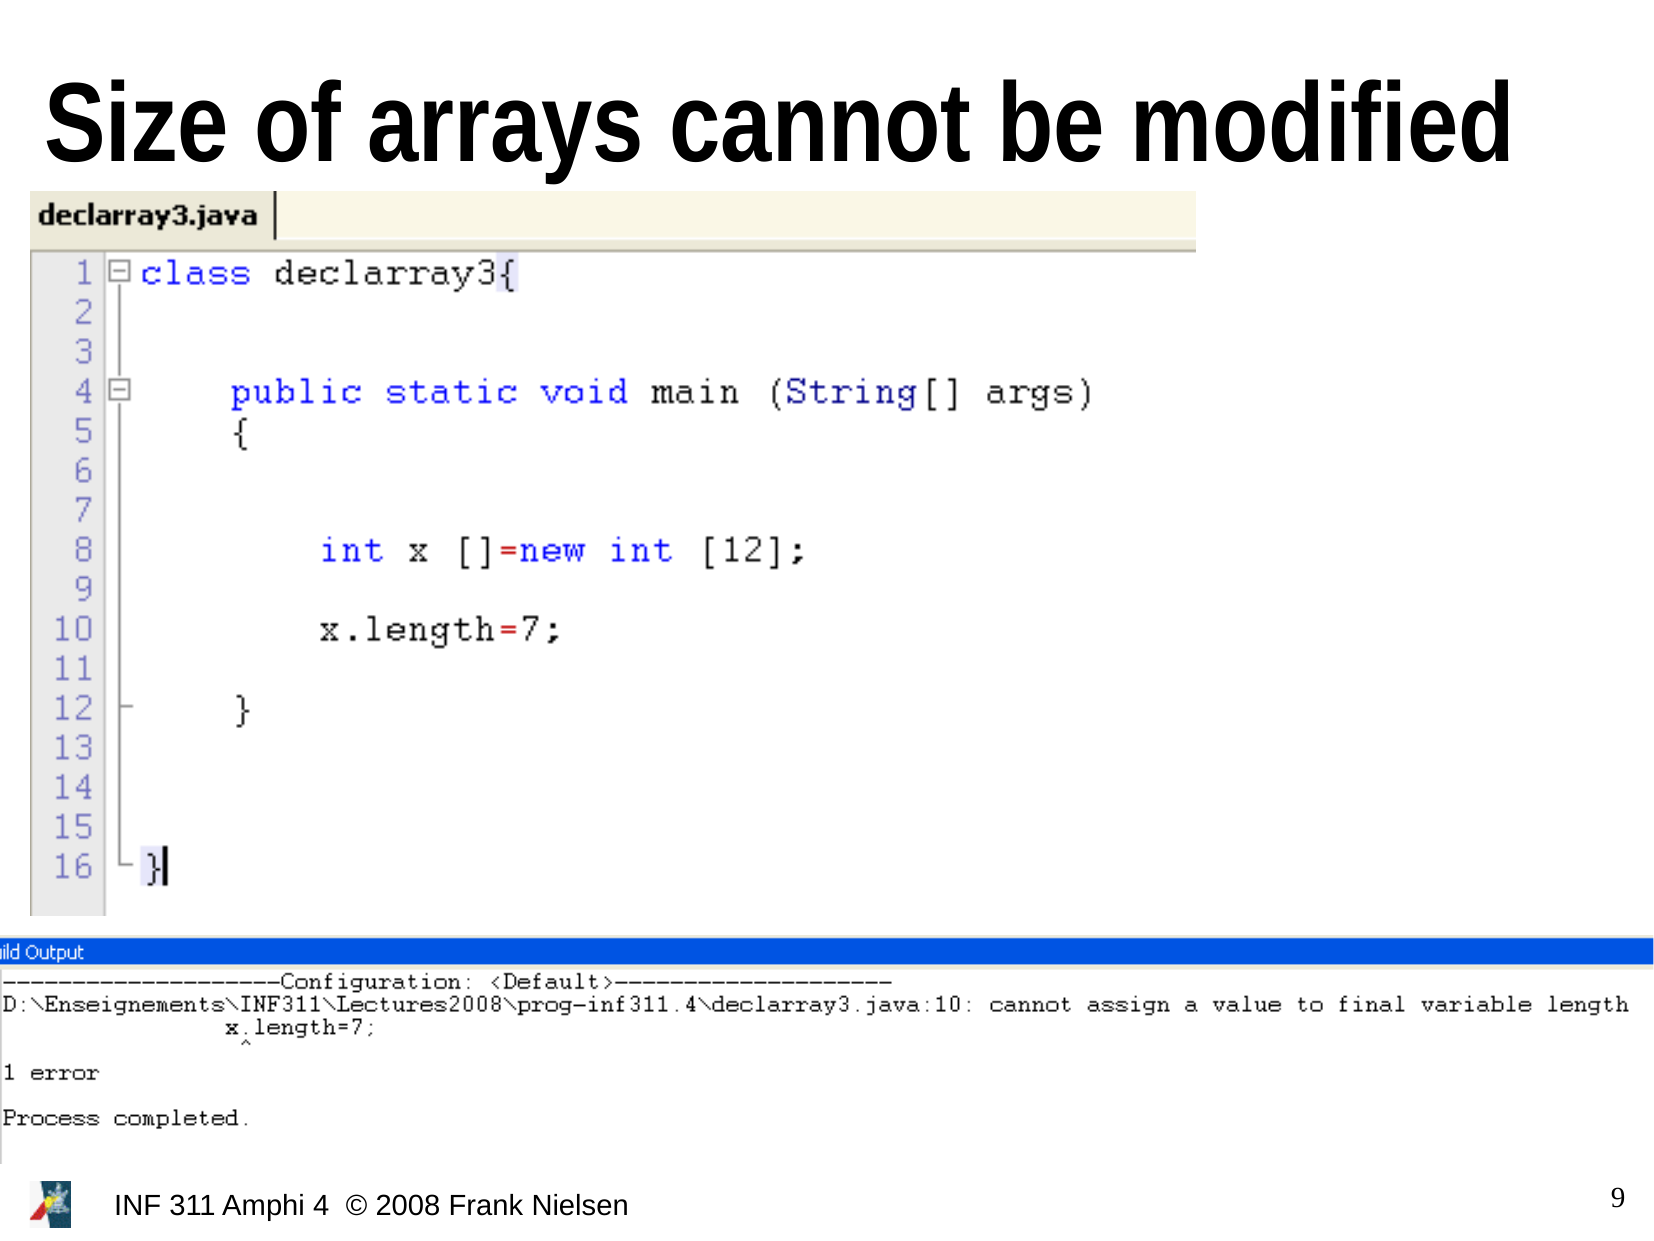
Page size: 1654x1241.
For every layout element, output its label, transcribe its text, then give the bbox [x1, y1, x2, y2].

picture [29, 1181, 71, 1228]
picture [30, 193, 1196, 916]
text_box Size of arrays cannot be modified [29, 49, 1530, 193]
picture [0, 935, 1654, 1164]
